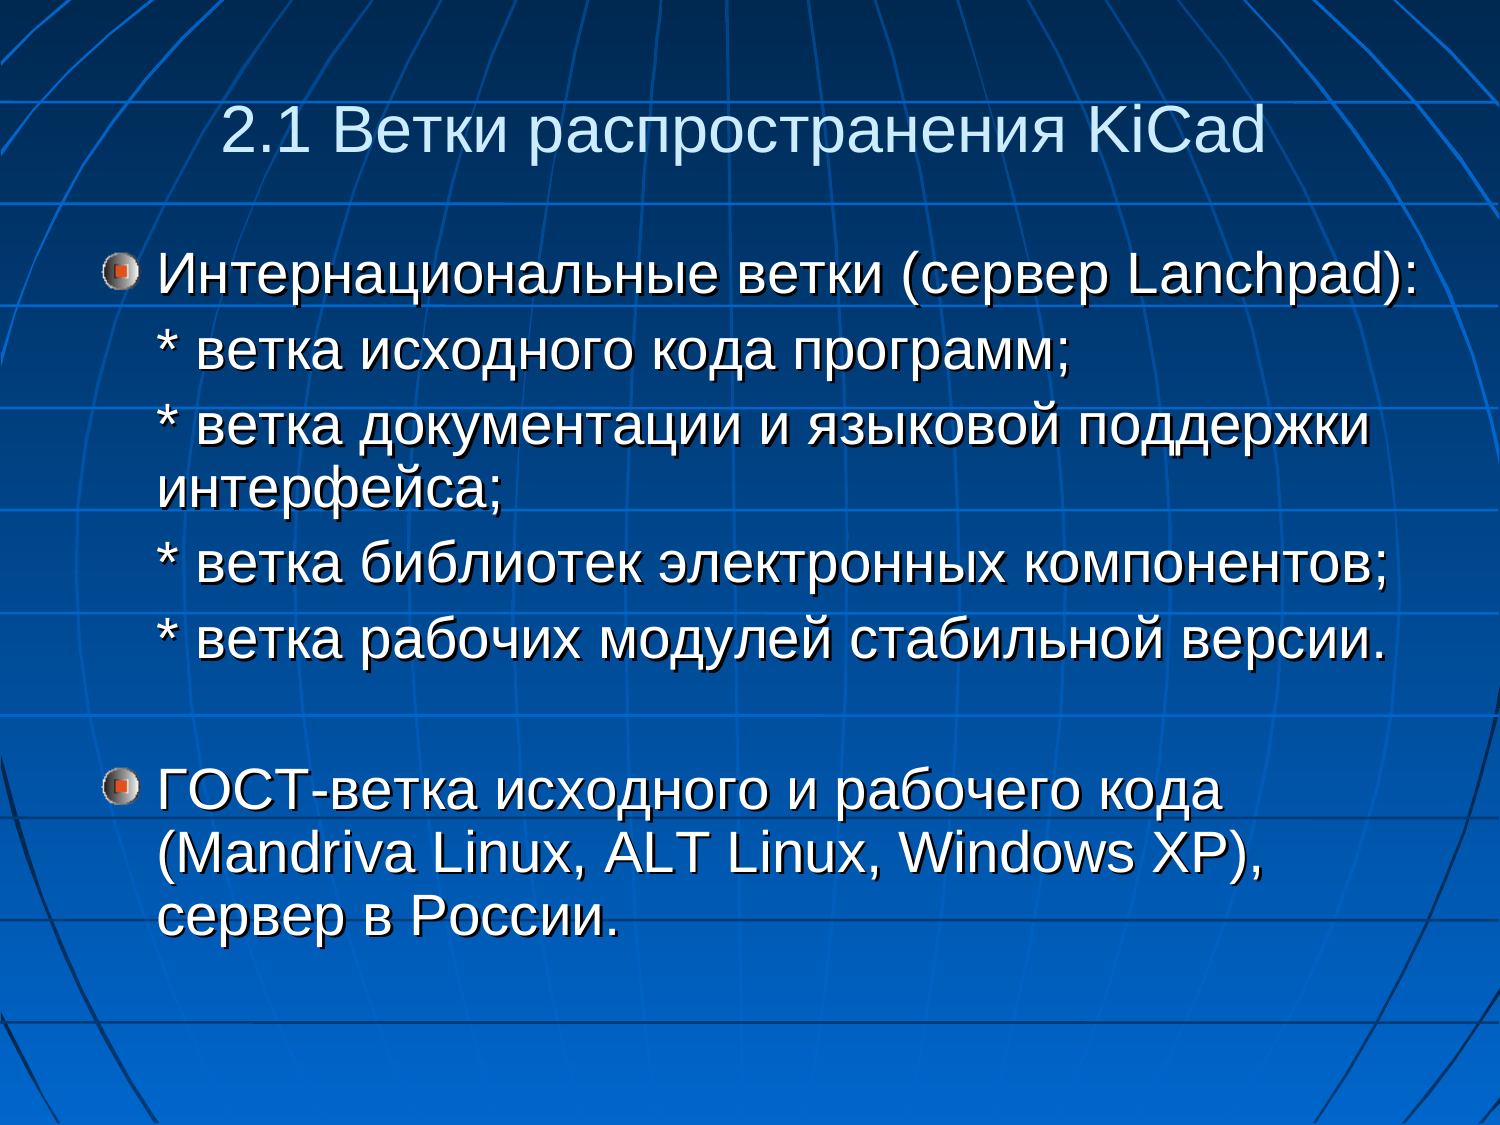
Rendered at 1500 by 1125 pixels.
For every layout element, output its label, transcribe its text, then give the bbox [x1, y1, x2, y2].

text_box Интернациональные ветки (сервер Lanchpad): * ветка исходного кода программ; * ветка документации и языковой поддержки интерфейса; * ветка библиотек электронных компонентов; * ветка рабочих модулей стабильной версии. ГОСТ-ветка исходного и рабочего кода (Mandriva Linux, ALT Linux, Windows XP), сервер в России. [100, 243, 1447, 986]
picture [100, 765, 143, 808]
picture [100, 250, 143, 293]
text_box 2.1 Ветки распространения KiCad [29, 54, 1459, 197]
